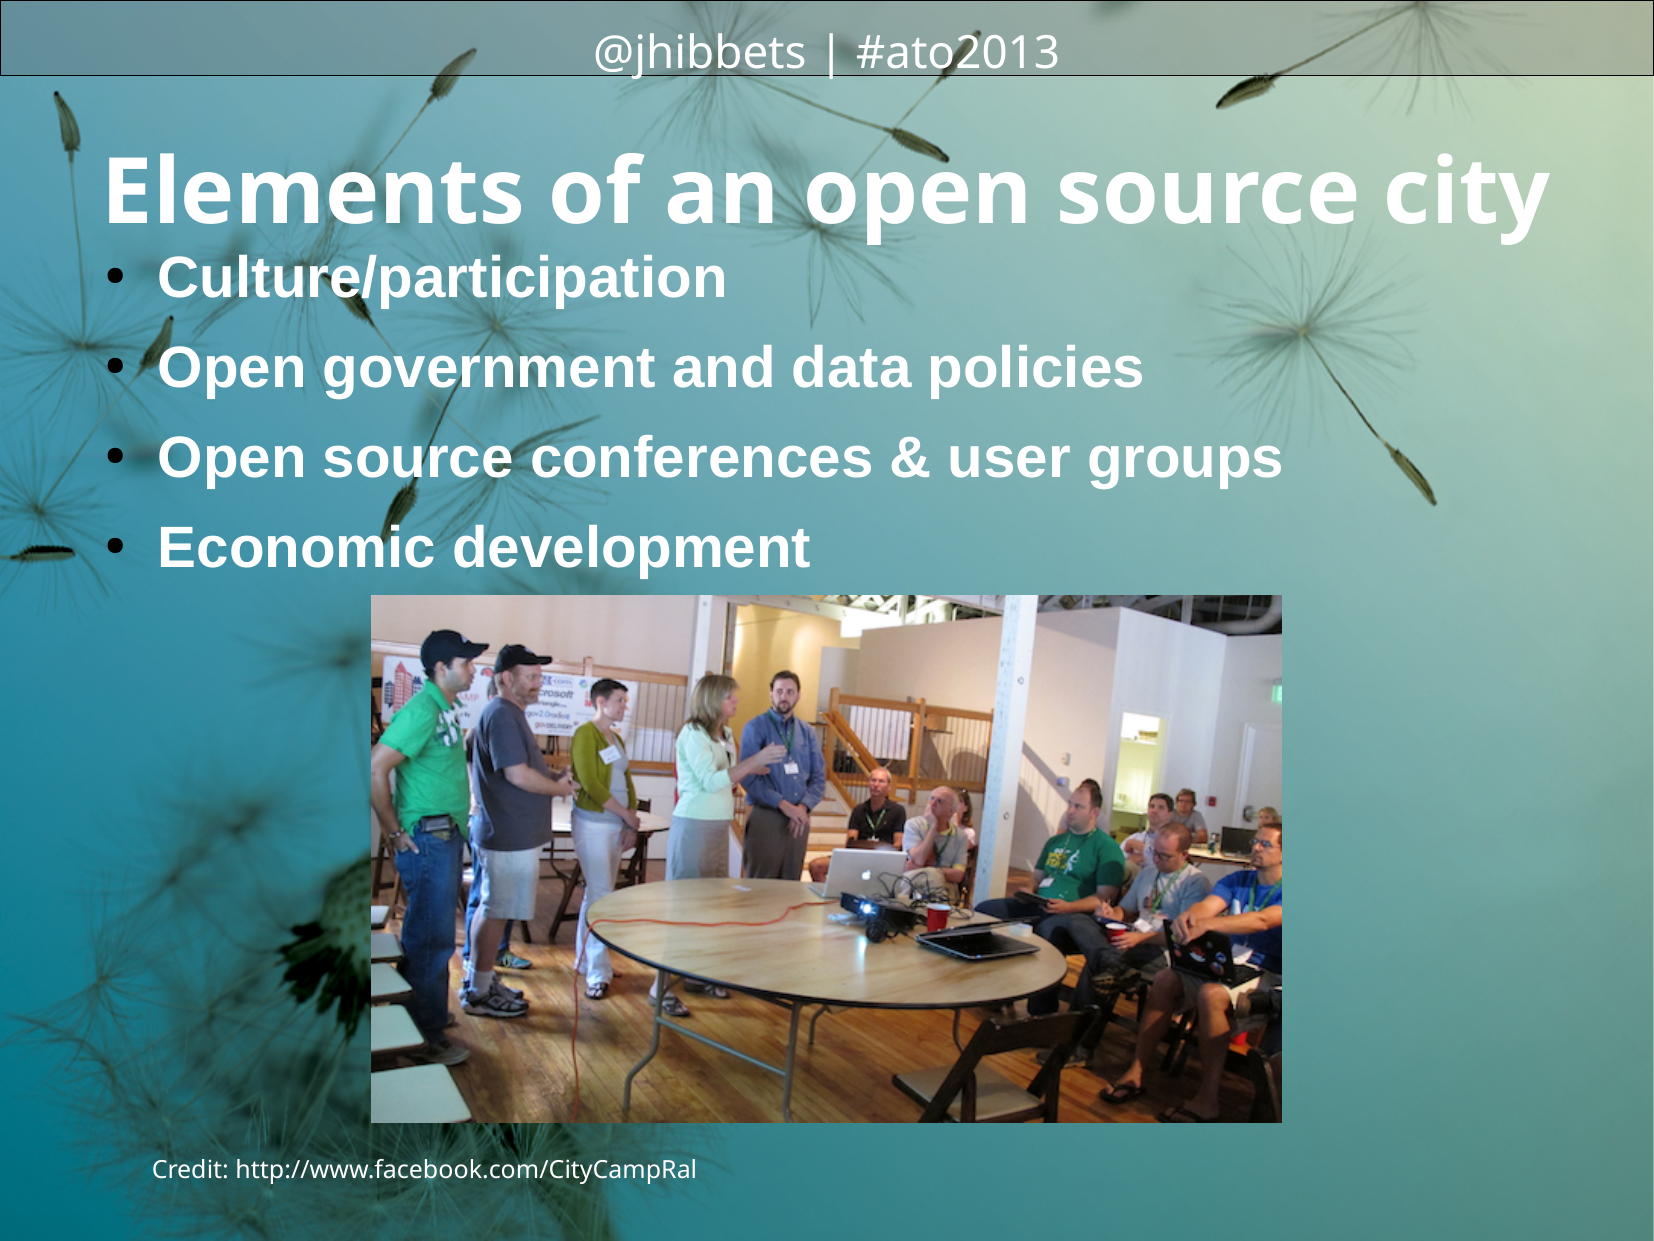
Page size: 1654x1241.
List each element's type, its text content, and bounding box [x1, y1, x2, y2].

list Culture/participation Open government and data policies Open source conferences & user groups Economic development [86, 244, 1576, 1039]
text_box Credit: http://www.facebook.com/CityCampRal [137, 1144, 718, 1188]
picture [0, 76, 1654, 1241]
title Elements of an open source city [82, 84, 1571, 292]
